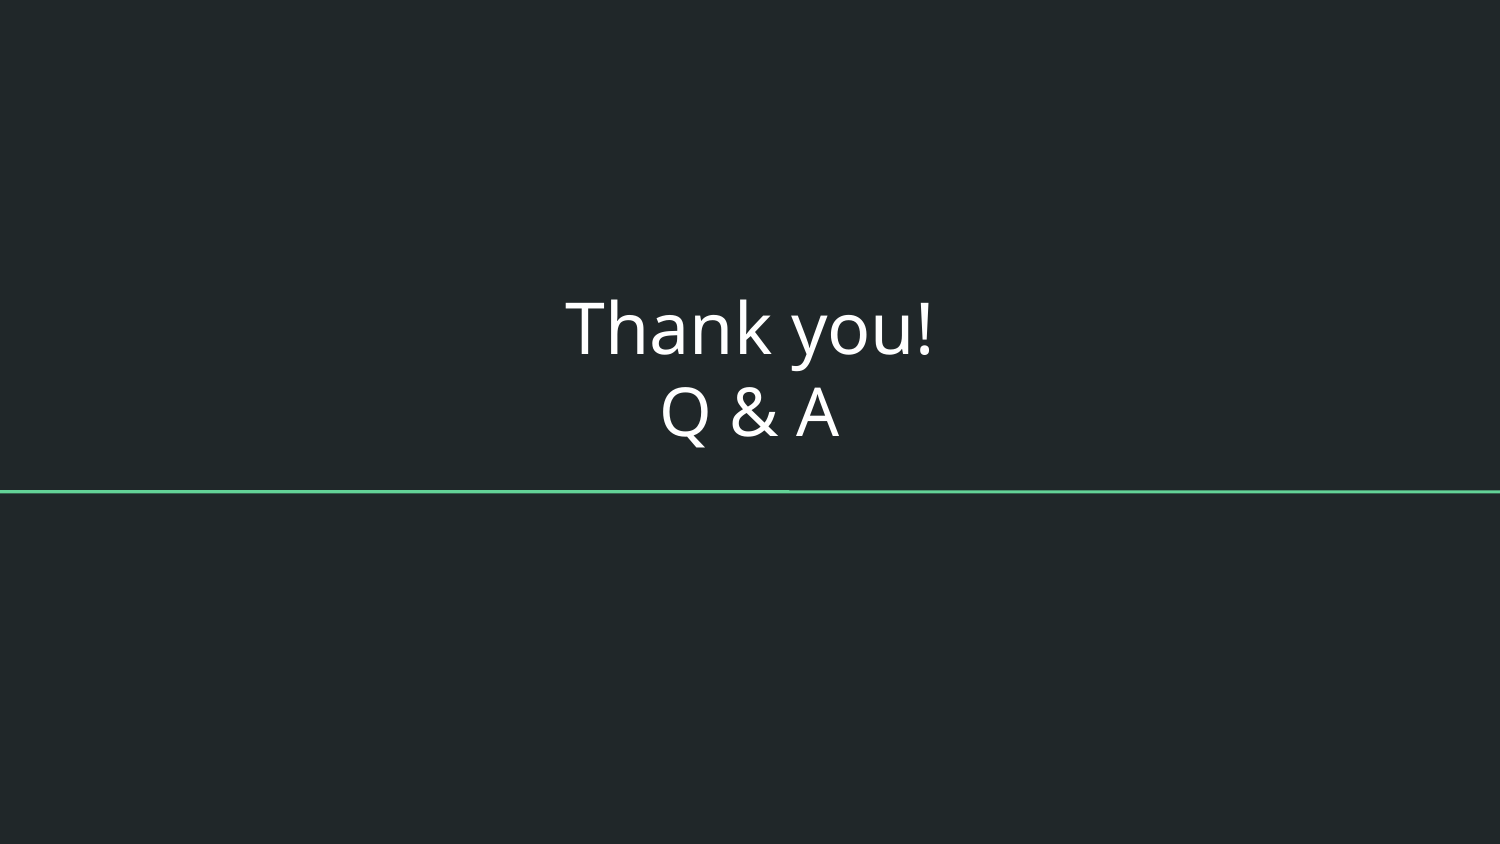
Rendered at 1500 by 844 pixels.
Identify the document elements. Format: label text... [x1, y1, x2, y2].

title Thank you! Q & A [83, 264, 1417, 466]
